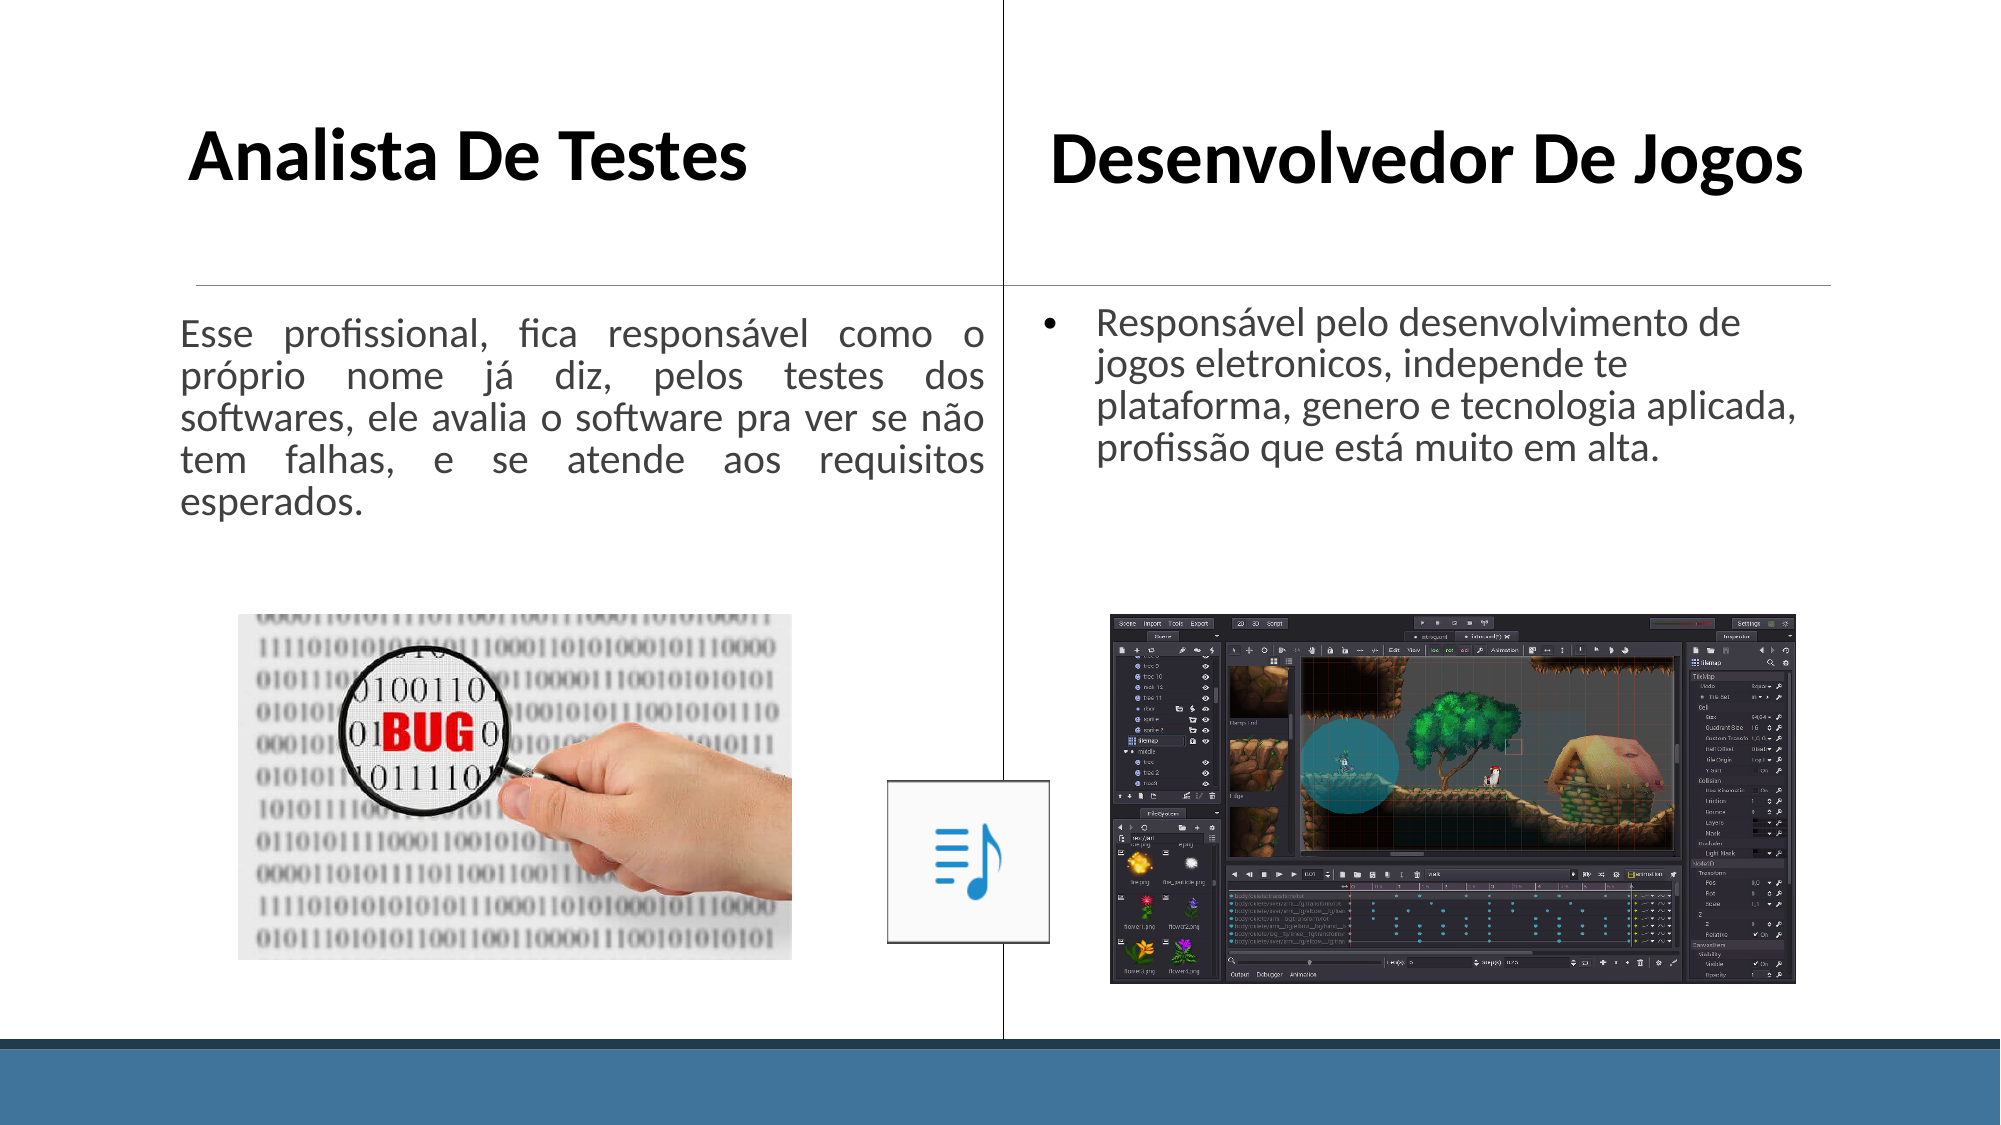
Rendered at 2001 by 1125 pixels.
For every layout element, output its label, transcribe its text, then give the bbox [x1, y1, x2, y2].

text_box Esse profissional, fica responsável como o próprio nome já diz, pelos testes dos softwares, ele avalia o software pra ver se não tem falhas, e se atende aos requisitos esperados. [179, 316, 986, 632]
picture [1110, 614, 1796, 984]
text_box Desenvolvedor De Jogos [1025, 7, 1831, 304]
text_box Analista De Testes [188, 4, 995, 319]
text_box Responsável pelo desenvolvimento de jogos eletronicos, independe te plataforma, genero e tecnologia aplicada, profissão que está muito em alta. [1025, 304, 1831, 620]
picture [238, 614, 792, 960]
text_box [885, 779, 1052, 945]
